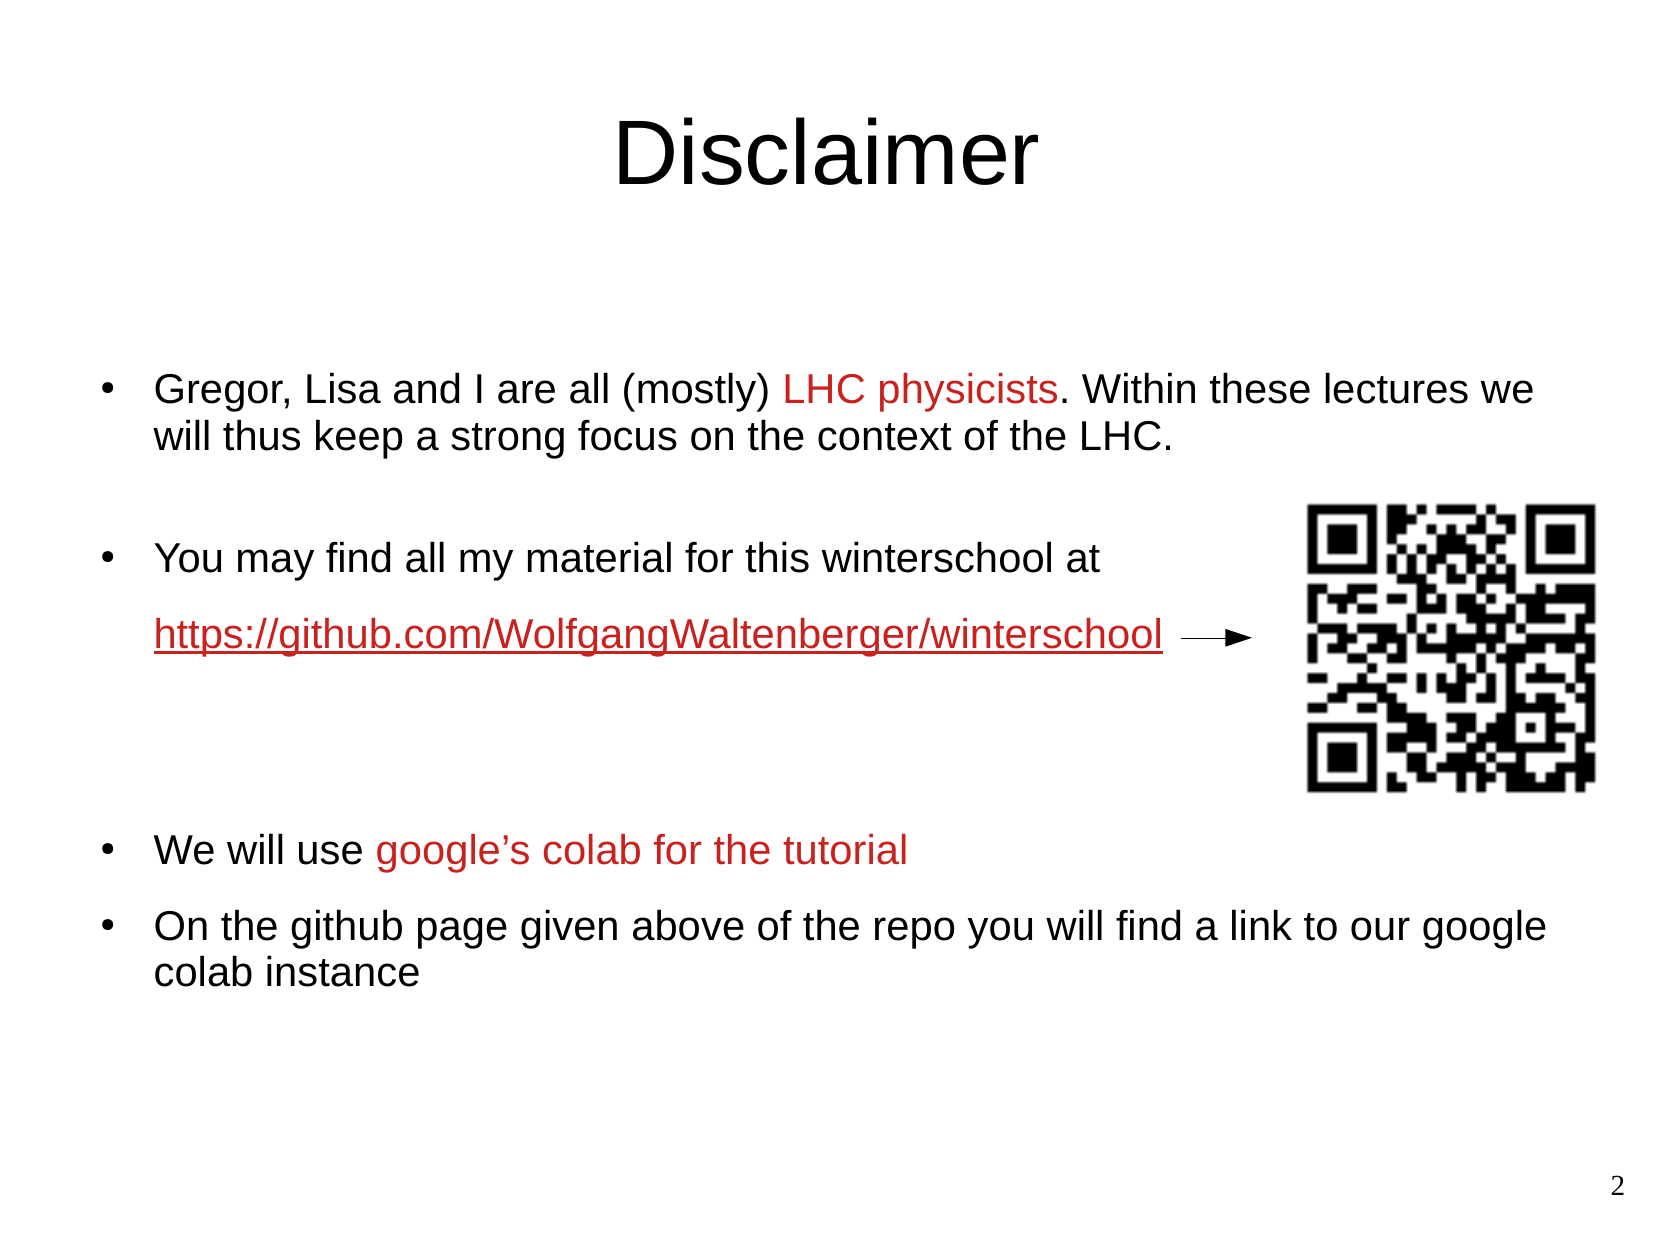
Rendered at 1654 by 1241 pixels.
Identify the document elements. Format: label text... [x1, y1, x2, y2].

title Disclaimer [82, 49, 1571, 257]
picture [1269, 466, 1636, 833]
list Gregor, Lisa and I are all (mostly) LHC physicists. Within these lectures we will thus keep a strong focus on the context of the LHC. You may find all my material for this winterschool at https://github.com/WolfgangWaltenberger/winterschool We will use google’s colab for the tutorial On the github page given above of the repo you will find a link to our google colab instance [82, 290, 1571, 1134]
